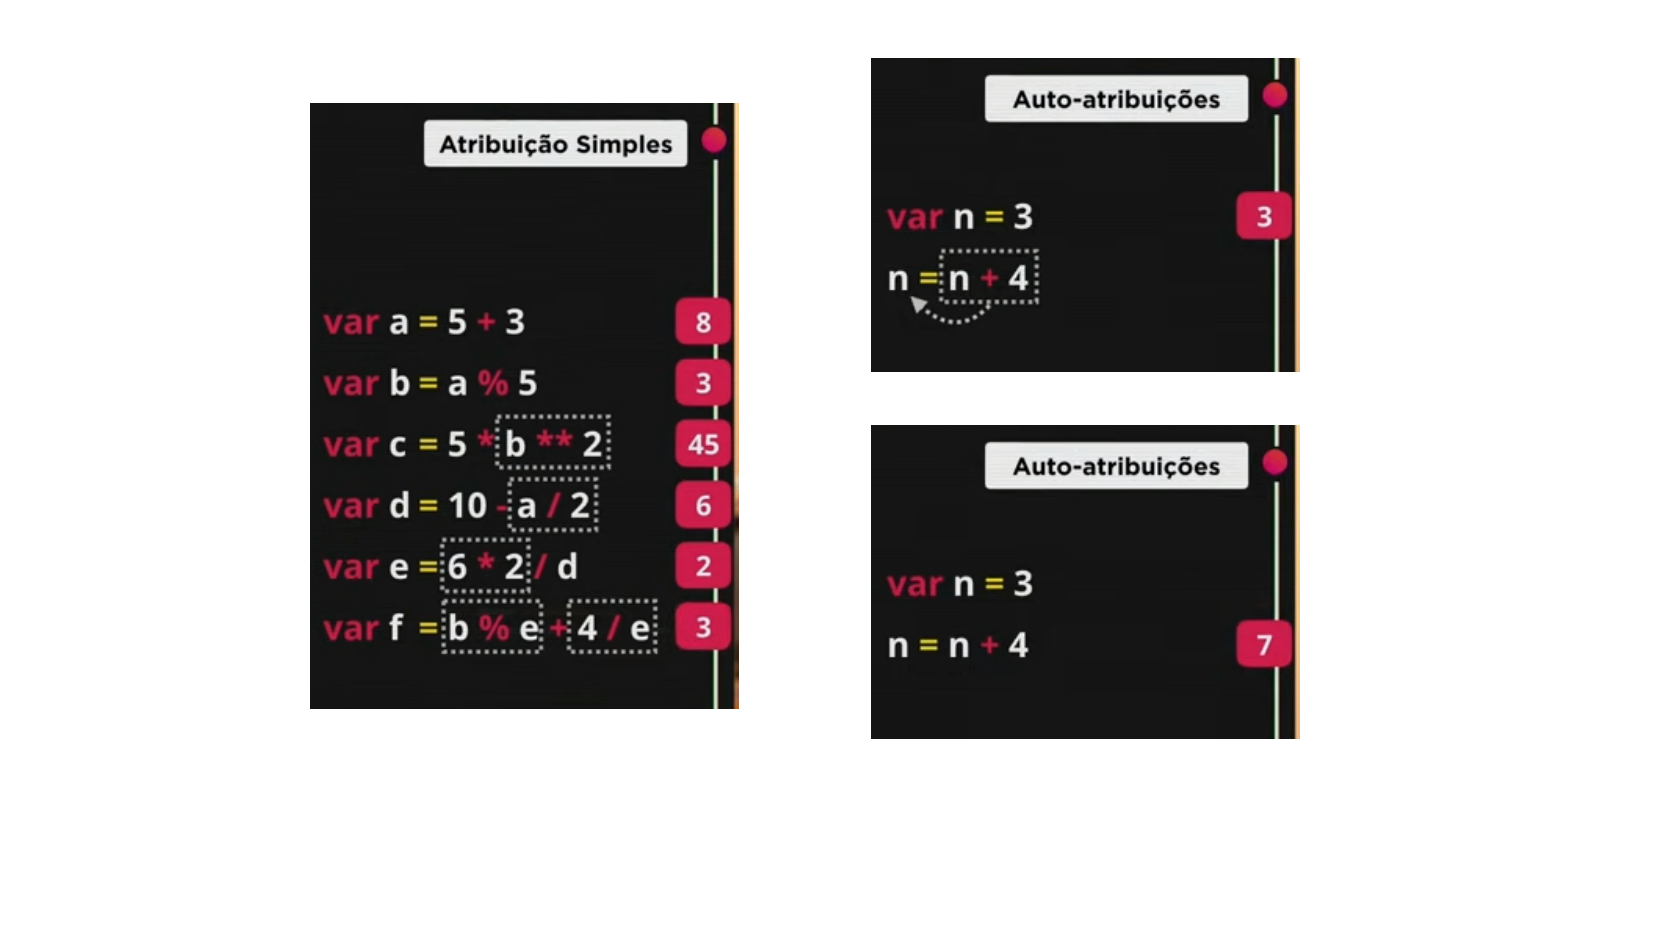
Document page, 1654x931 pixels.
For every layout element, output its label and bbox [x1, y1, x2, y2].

picture [871, 58, 1300, 372]
picture [310, 103, 739, 709]
picture [871, 425, 1300, 739]
